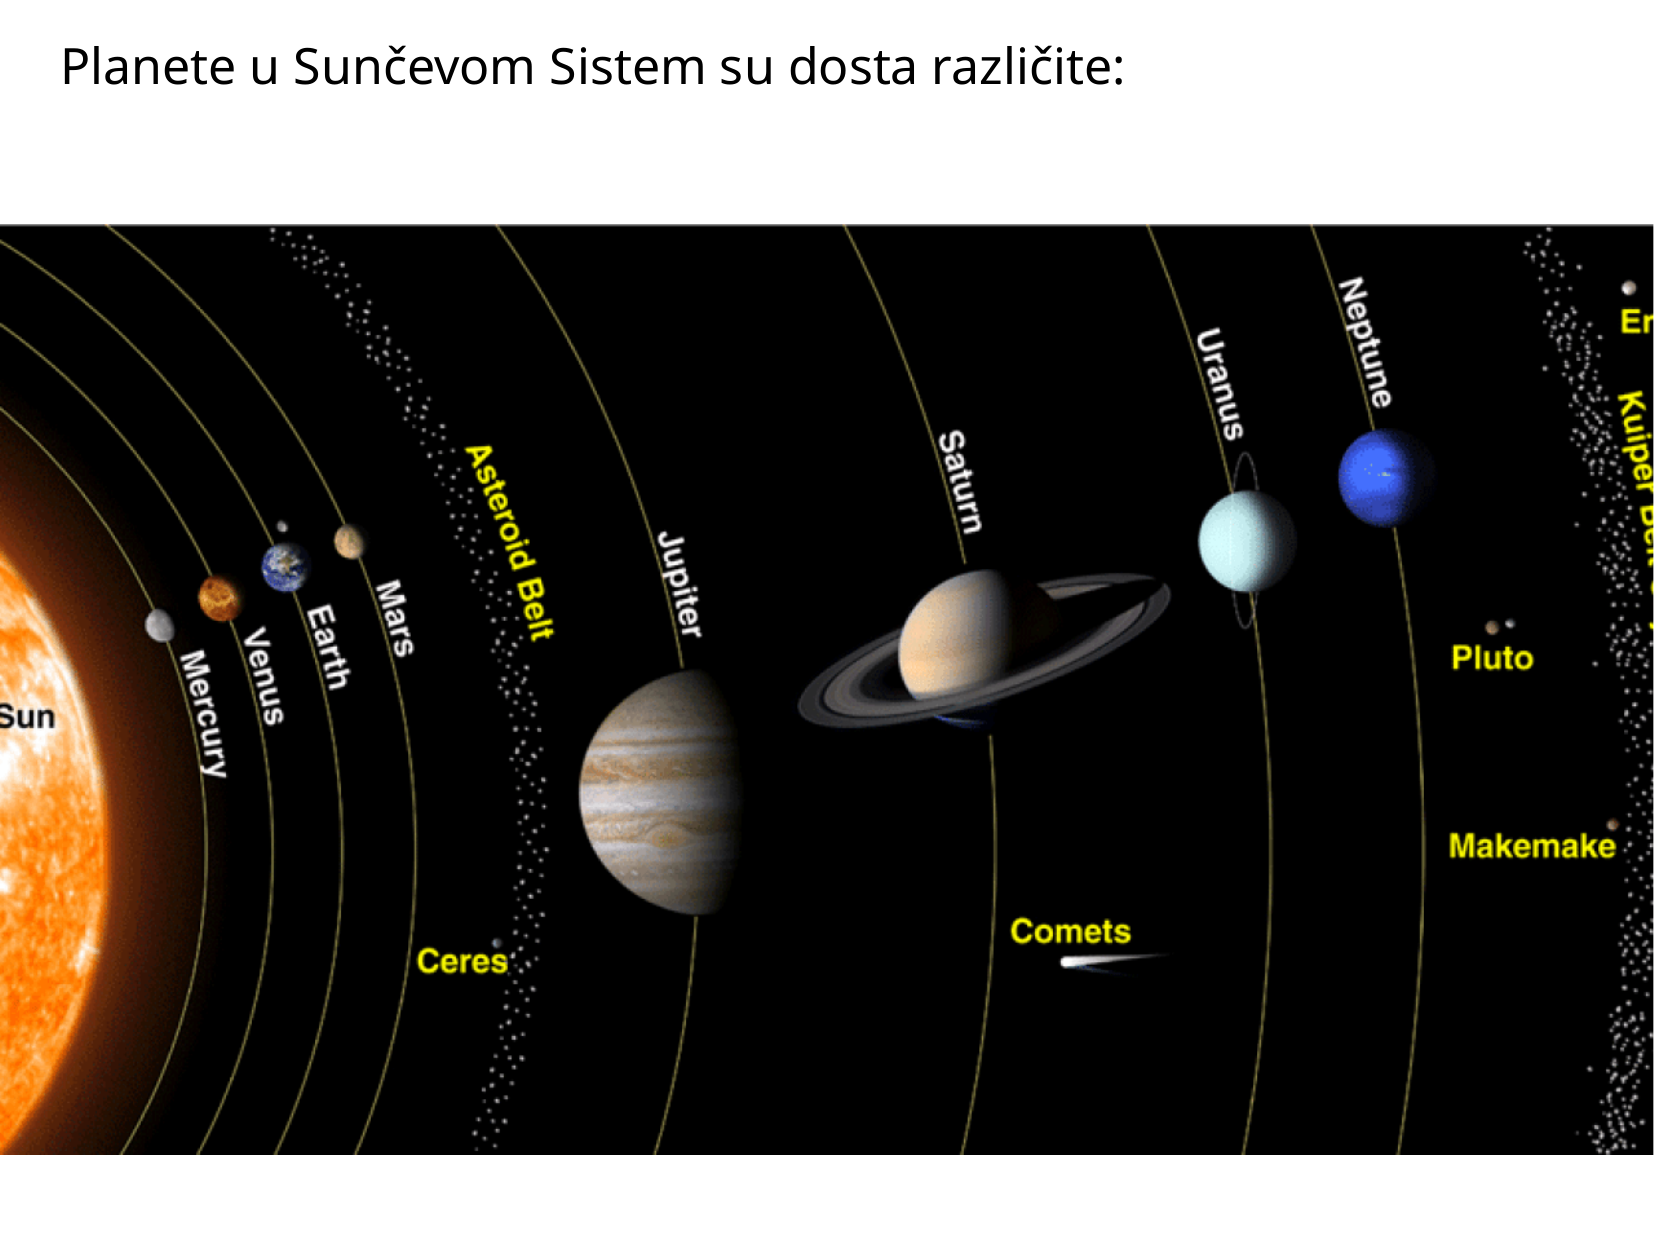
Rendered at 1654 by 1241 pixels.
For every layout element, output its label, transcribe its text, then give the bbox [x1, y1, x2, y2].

title Planete u Sunčevom Sistem su dosta različite: [59, 17, 1648, 113]
picture [0, 224, 1654, 1156]
